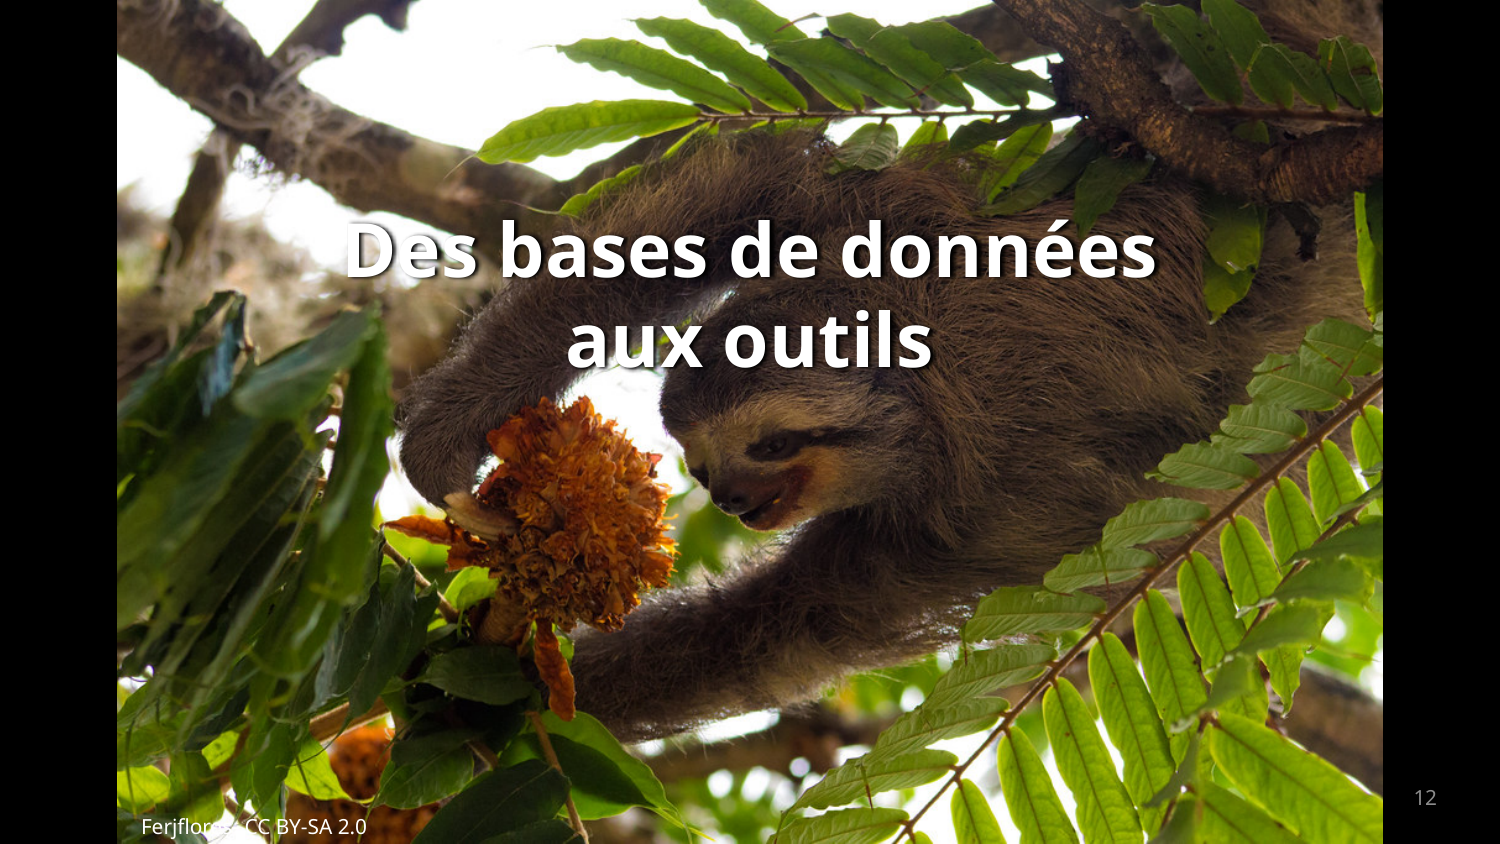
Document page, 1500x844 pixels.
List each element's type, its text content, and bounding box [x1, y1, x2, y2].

text_box Ferjflores- CC BY-SA 2.0 [100, 804, 414, 844]
picture [117, 0, 1383, 844]
list Des bases de données aux outils [189, 154, 1312, 430]
slide_number <numéro> [1240, 767, 1437, 813]
